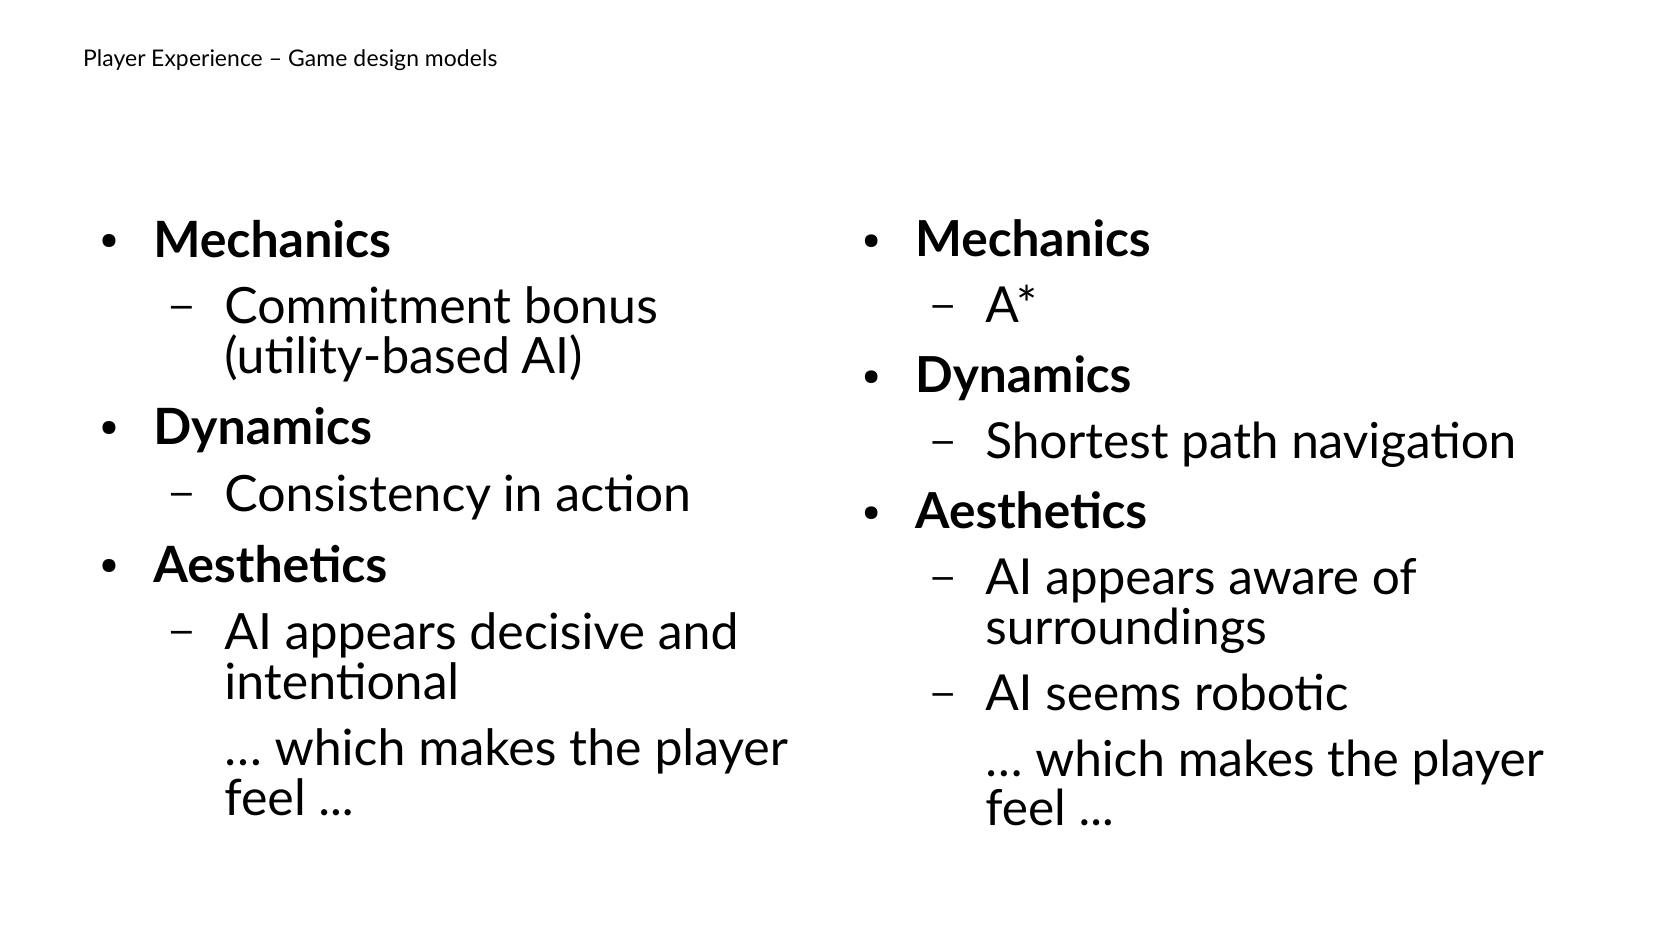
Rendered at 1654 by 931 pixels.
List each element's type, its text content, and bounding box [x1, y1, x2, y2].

title Player Experience – Game design models [83, 0, 1571, 119]
list Mechanics Commitment bonus (utility-based AI) Dynamics Consistency in action Aesthetics AI appears decisive and intentional … which makes the player feel ... [82, 217, 809, 839]
list Mechanics A* Dynamics Shortest path navigation Aesthetics AI appears aware of surroundings AI seems robotic … which makes the player feel ... [845, 217, 1572, 839]
